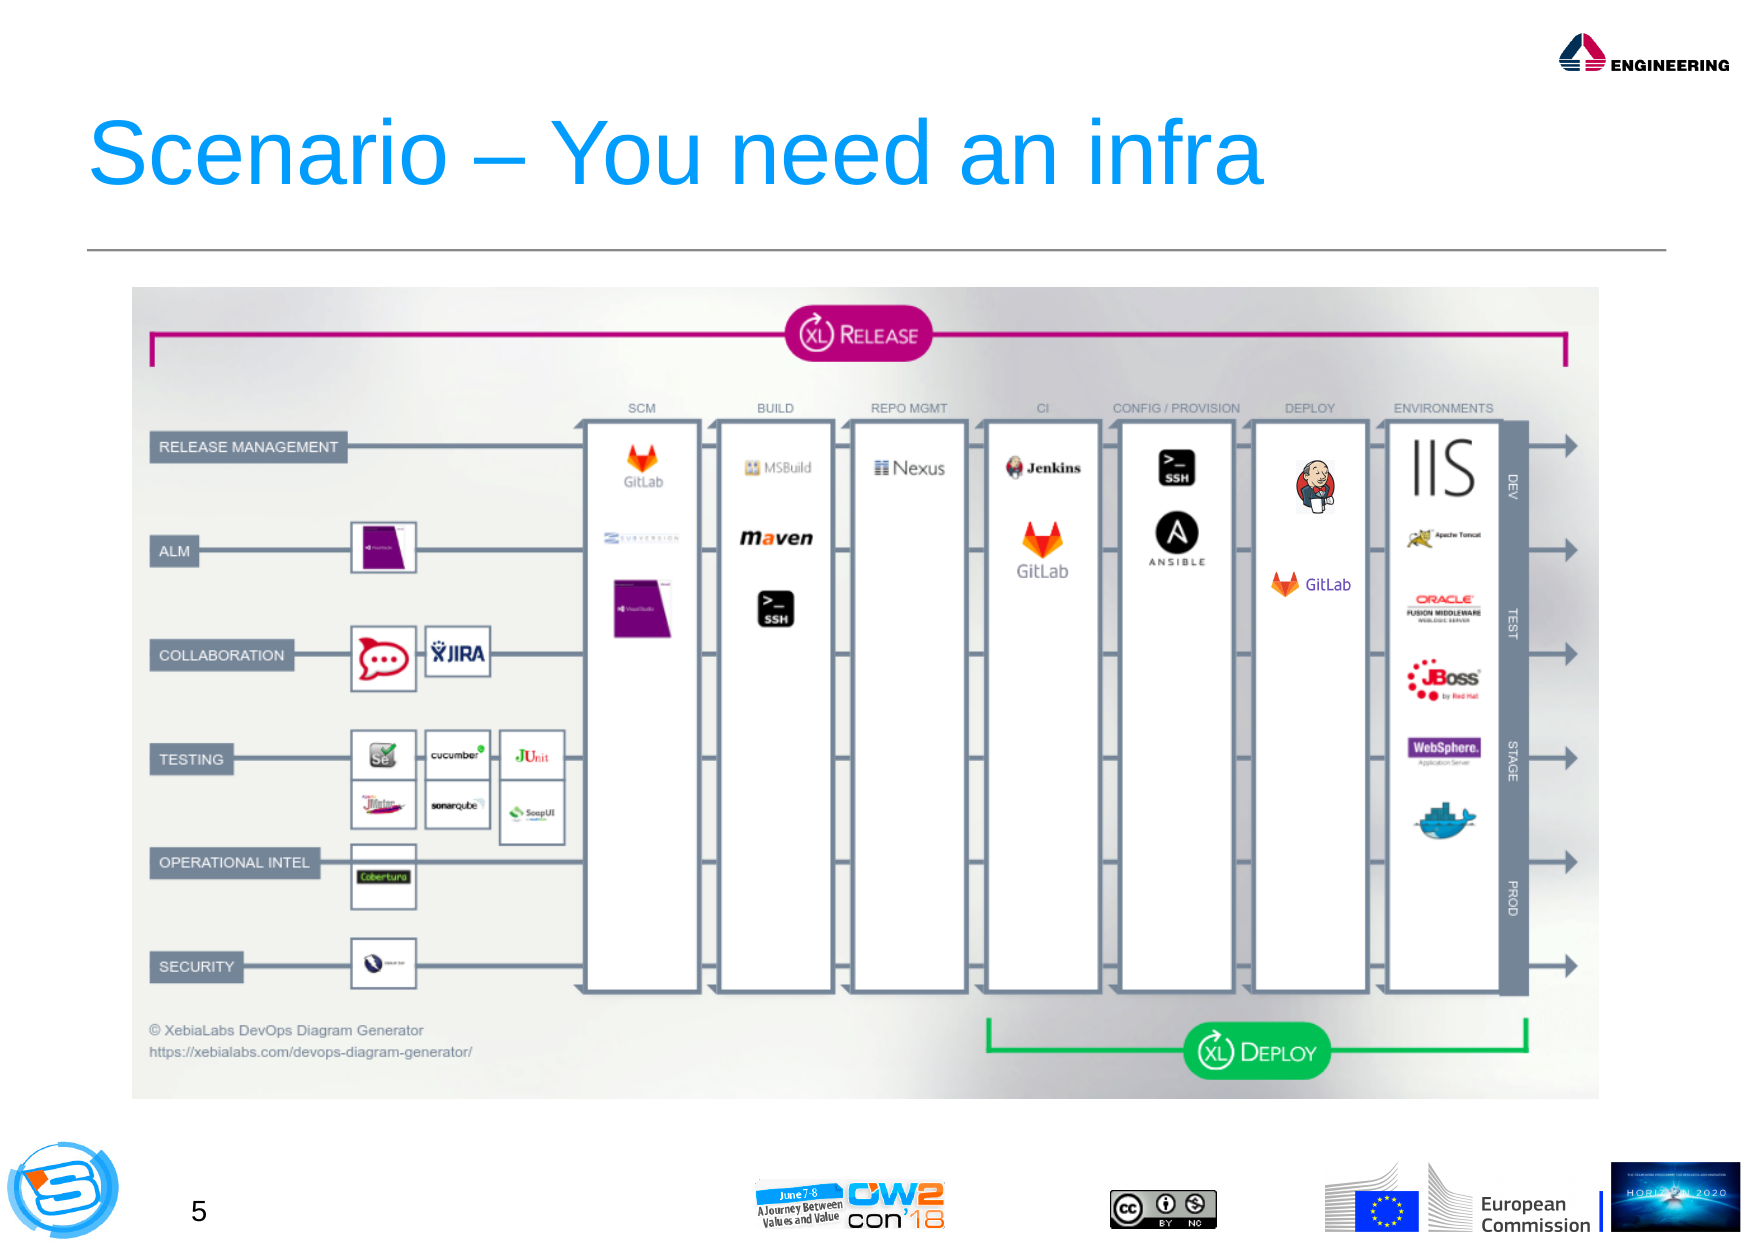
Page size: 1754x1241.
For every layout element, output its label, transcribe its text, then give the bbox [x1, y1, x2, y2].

title Scenario – You need an infra [87, 49, 1667, 257]
picture [1559, 33, 1729, 71]
picture [132, 287, 1599, 1099]
picture [1110, 1190, 1217, 1229]
picture [4, 1139, 122, 1241]
picture [1325, 1162, 1603, 1232]
picture [755, 1179, 945, 1229]
picture [1611, 1162, 1741, 1232]
